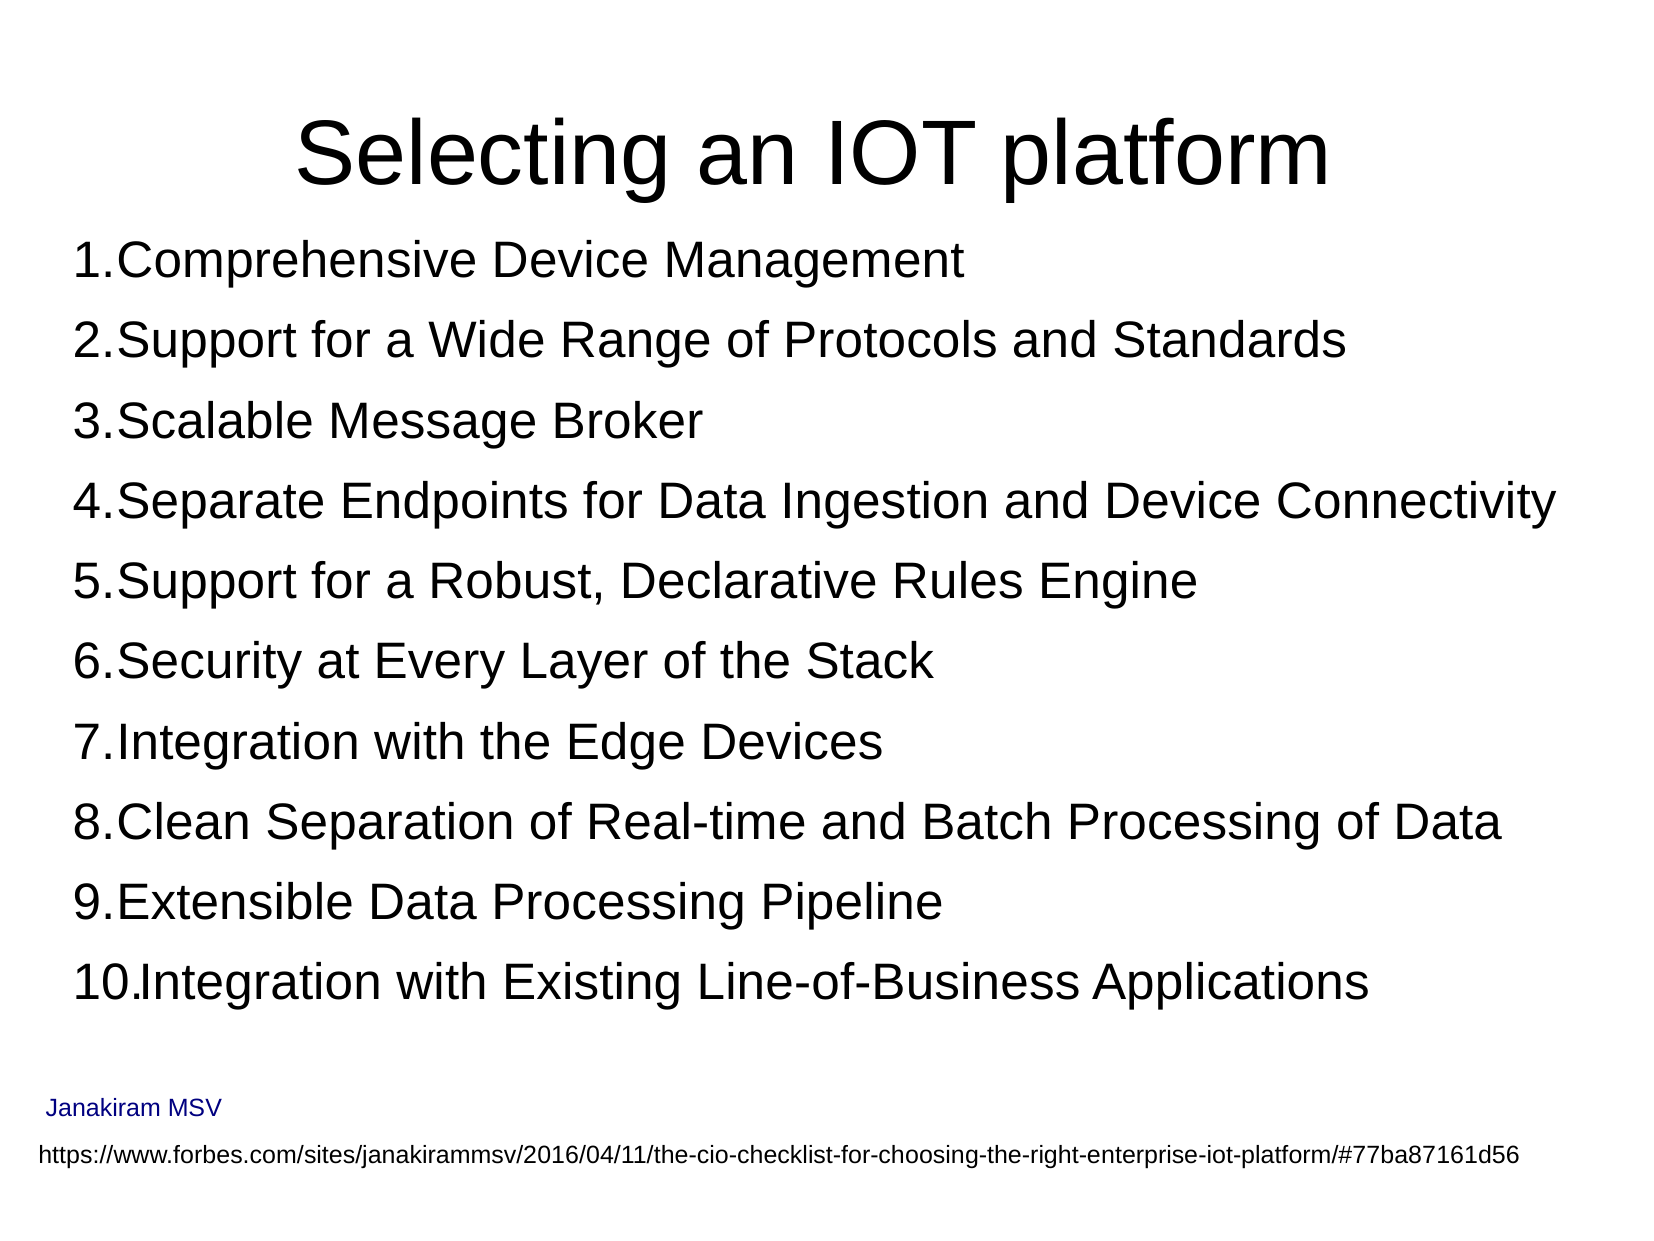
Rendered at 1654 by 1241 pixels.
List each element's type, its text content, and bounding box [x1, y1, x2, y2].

list Comprehensive Device Management Support for a Wide Range of Protocols and Standards Scalable Message Broker Separate Endpoints for Data Ingestion and Device Connectivity Support for a Robust, Declarative Rules Engine Security at Every Layer of the Stack Integration with the Edge Devices Clean Separation of Real-time and Batch Processing of Data Extensible Data Processing Pipeline Integration with Existing Line-of-Business Applications [59, 231, 1571, 1016]
text_box https://www.forbes.com/sites/janakirammsv/2016/04/11/the-cio-checklist-for-choosing-the-right-enterprise-iot-platform/#77ba87161d56 [23, 1133, 1560, 1229]
text_box Janakiram MSV [30, 1086, 308, 1139]
title Selecting an IOT platform [82, 49, 1571, 231]
